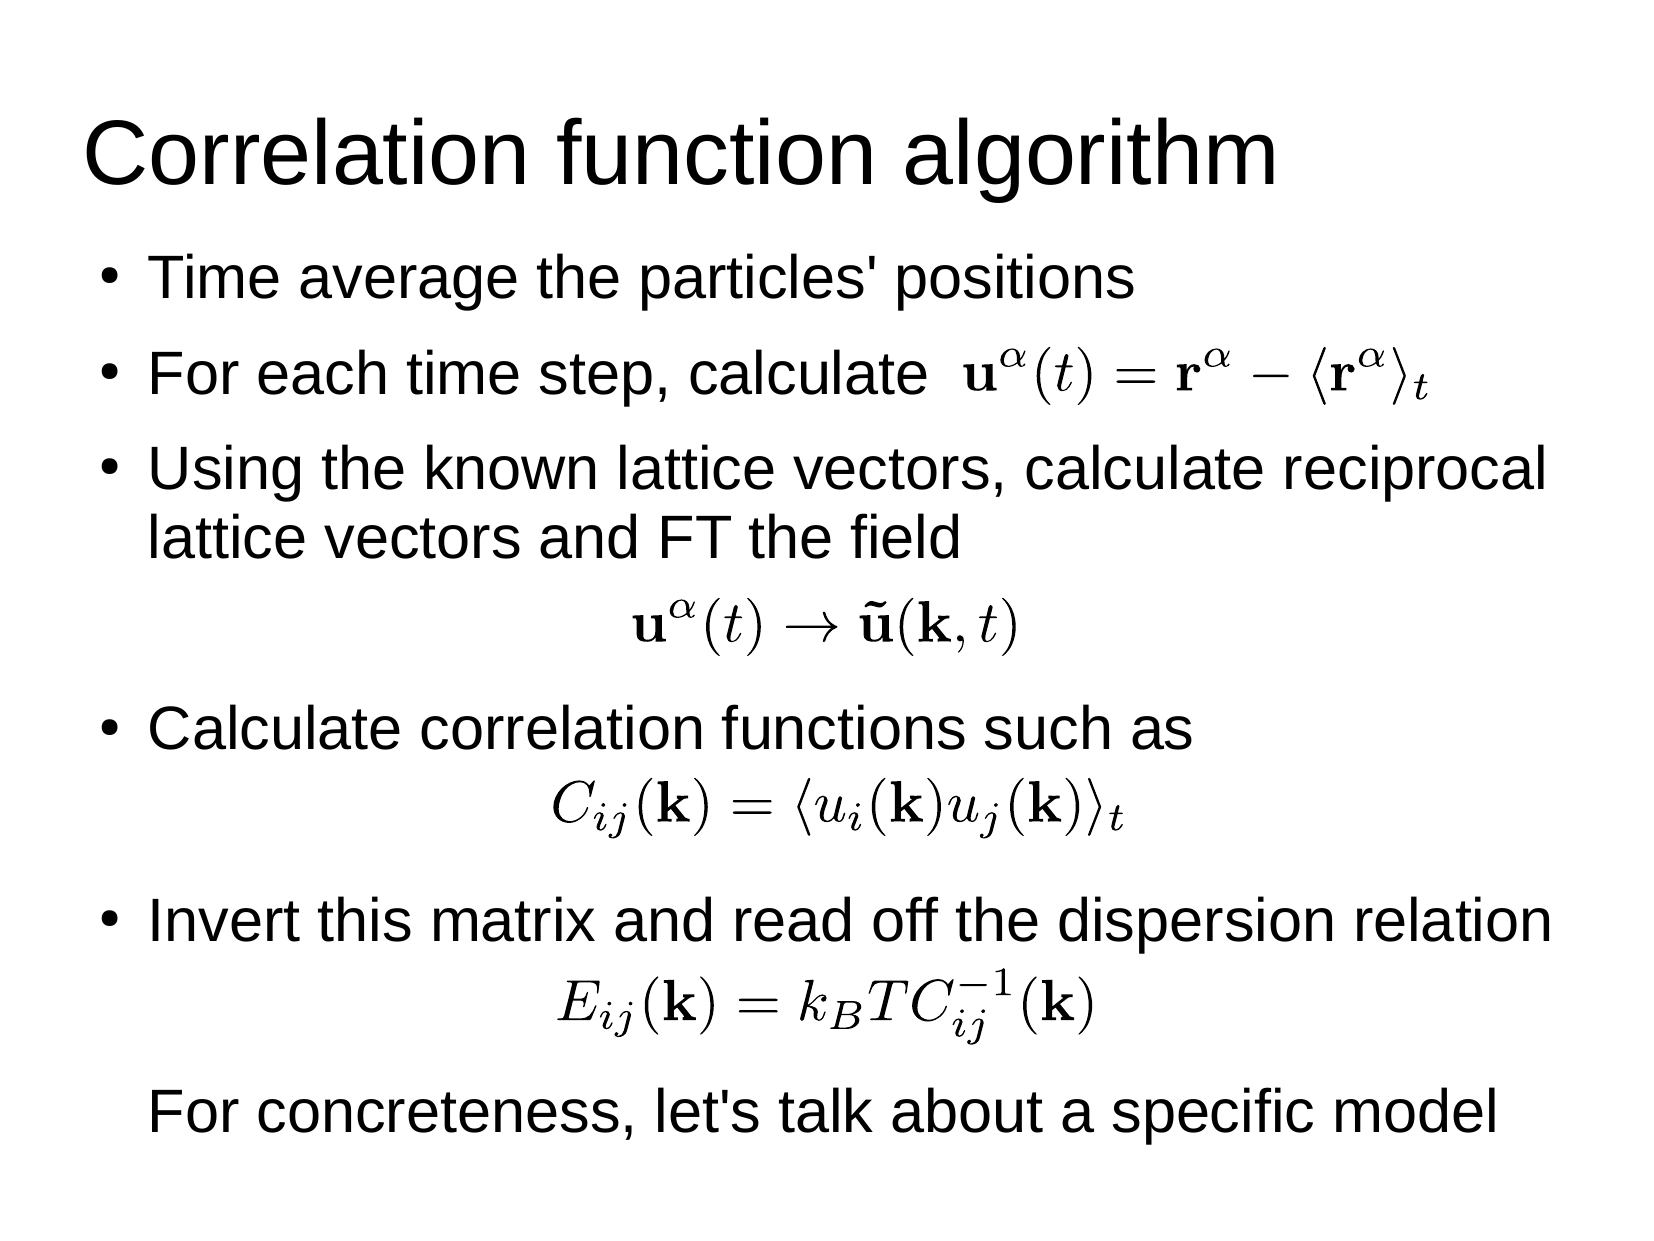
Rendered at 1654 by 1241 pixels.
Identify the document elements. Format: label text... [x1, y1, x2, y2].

title Correlation function algorithm [82, 49, 1571, 242]
text_box [555, 968, 1098, 1045]
text_box [960, 346, 1430, 406]
text_box [630, 597, 1022, 656]
list Time average the particles' positions For each time step, calculate Using the known lattice vectors, calculate reciprocal lattice vectors and FT the field Calculate correlation functions such as Invert this matrix and read off the dispersion relation For concreteness, let's talk about a specific model [82, 242, 1571, 1156]
text_box [550, 777, 1126, 839]
